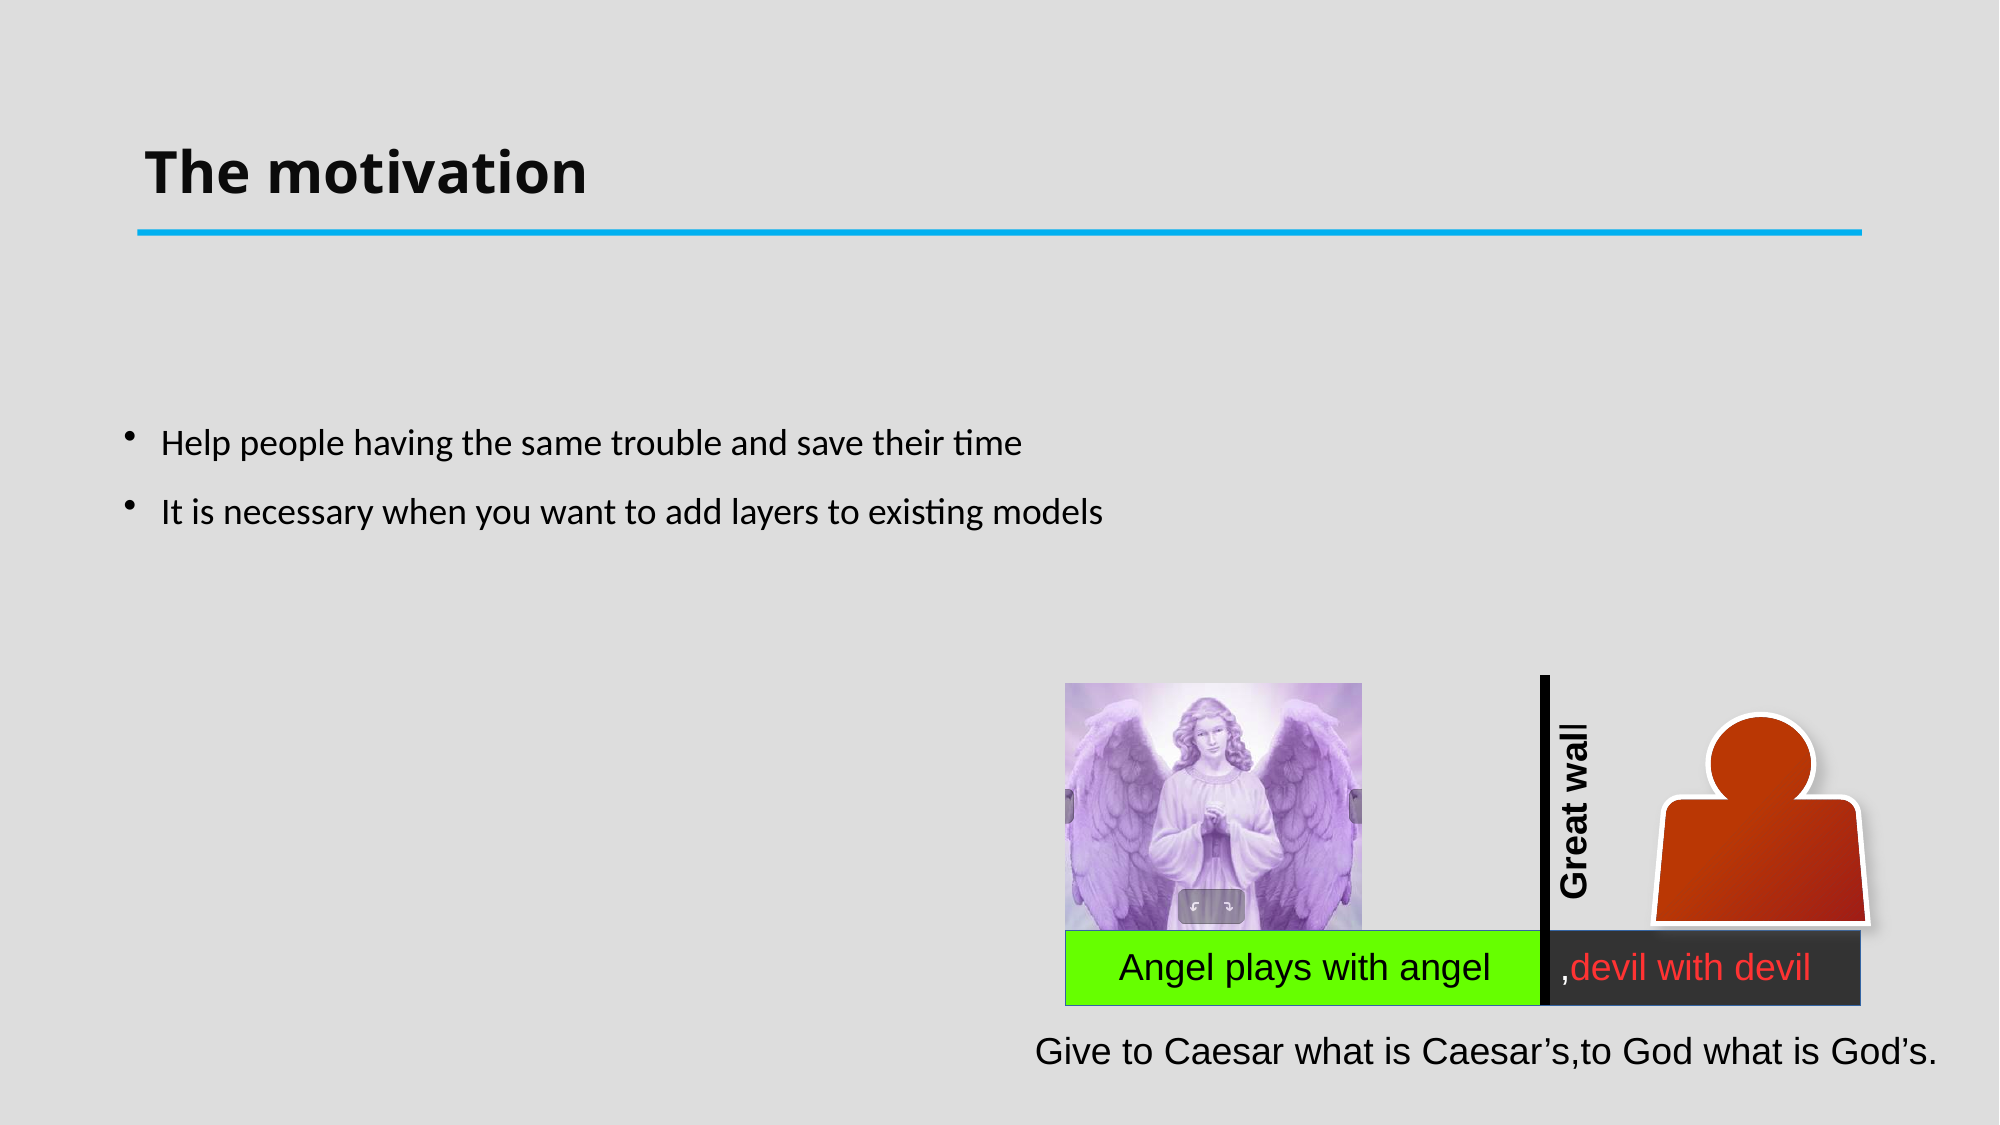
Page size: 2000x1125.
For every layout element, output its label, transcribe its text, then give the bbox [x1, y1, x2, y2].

text_box ,devil with devil [1545, 930, 1861, 1006]
title The motivation [137, 108, 1862, 229]
text_box Great wall [1545, 644, 1603, 916]
picture [1632, 690, 1906, 965]
text_box Give to Caesar what is Caesar’s,to God what is God’s. [1020, 1023, 2000, 1081]
picture [1065, 683, 1362, 931]
text_box Help people having the same trouble and save their time It is necessary when you want to add layers to existing models [115, 410, 1411, 540]
text_box Angel plays with angel [1065, 930, 1540, 1006]
